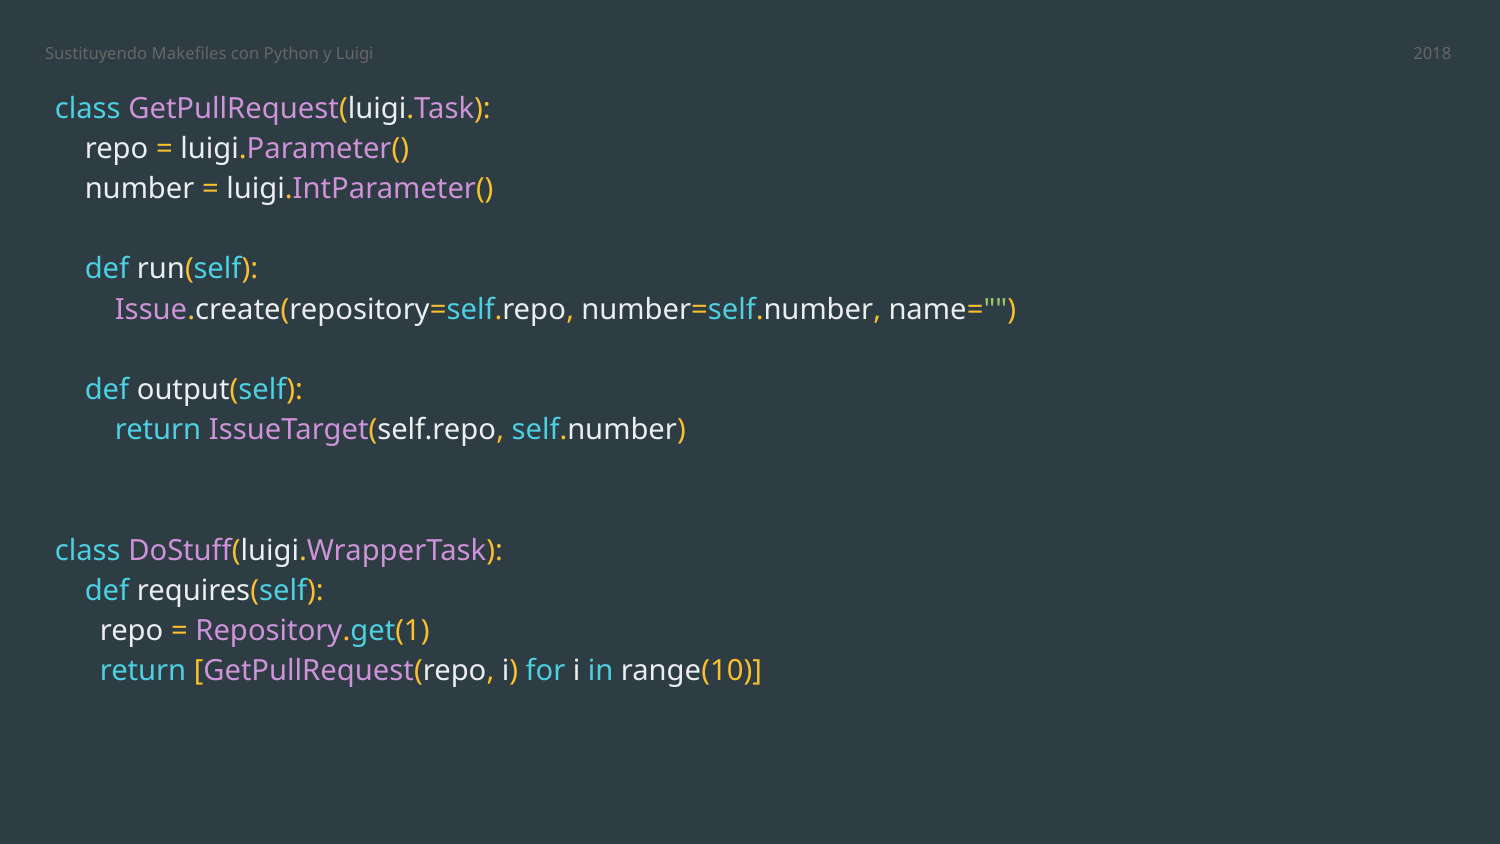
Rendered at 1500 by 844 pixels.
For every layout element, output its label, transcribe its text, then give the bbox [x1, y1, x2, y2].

list class GetPullRequest(luigi.Task): repo = luigi.Parameter() number = luigi.IntParameter() def run(self): Issue.create(repository=self.repo, number=self.number, name="") def output(self): return IssueTarget(self.repo, self.number) class DoStuff(luigi.WrapperTask): def requires(self): repo = Repository.get(1) return [GetPullRequest(repo, i) for i in range(10)] [39, 69, 1465, 562]
